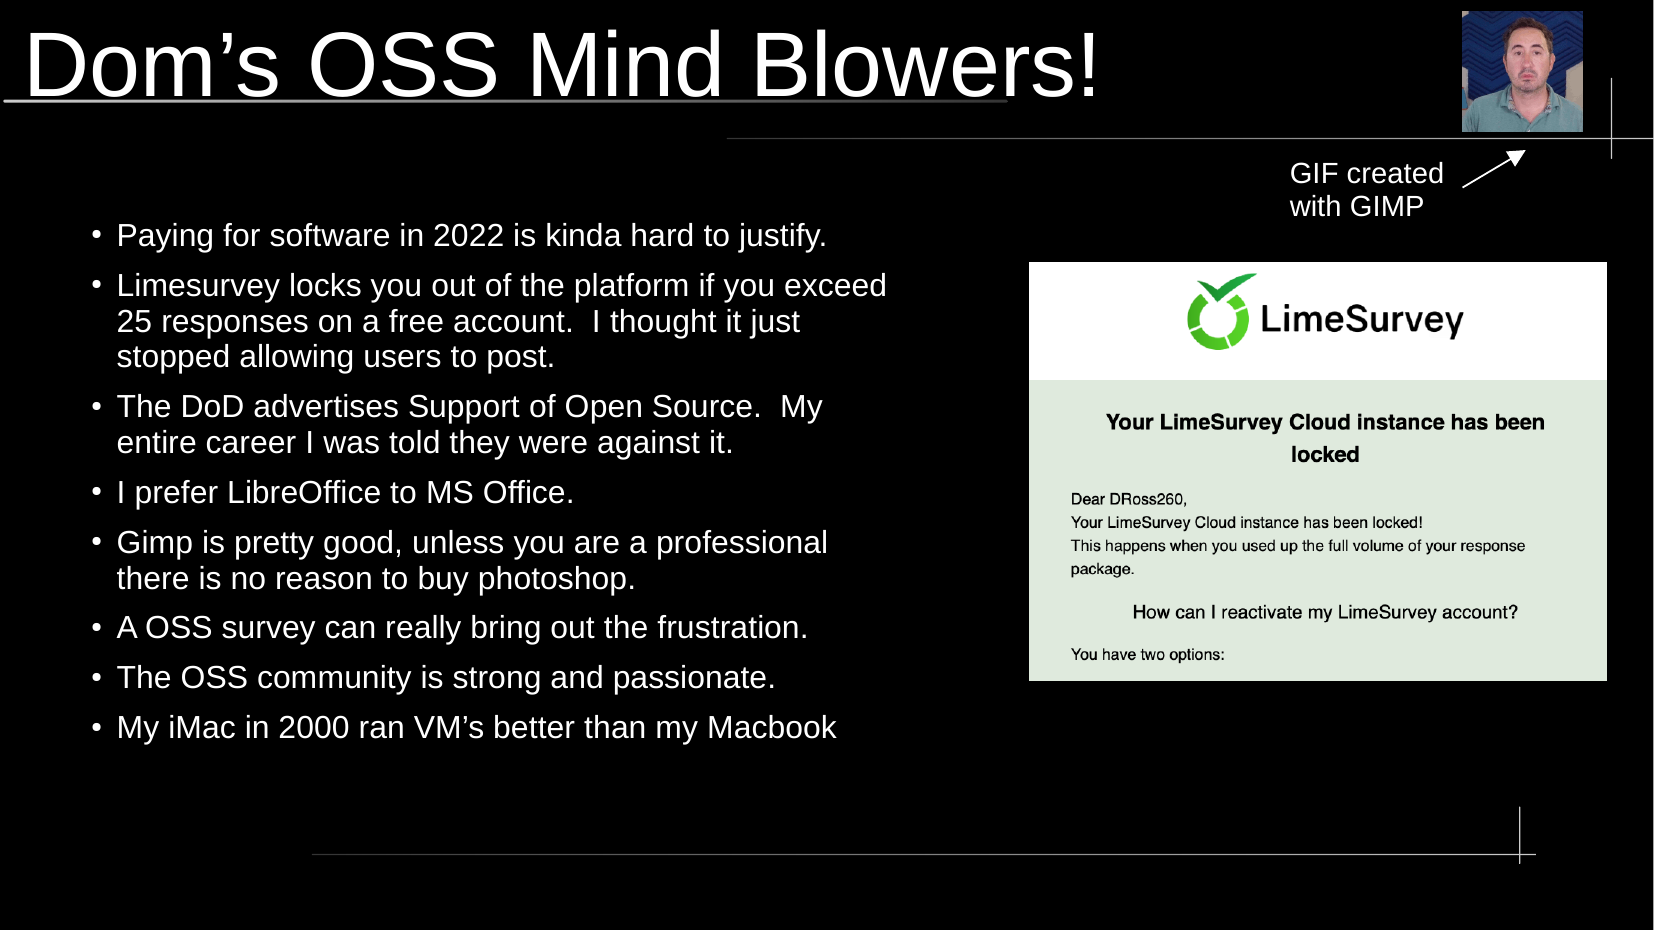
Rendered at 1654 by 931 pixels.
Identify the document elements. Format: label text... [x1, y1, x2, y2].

picture [1462, 11, 1583, 132]
title Dom’s OSS Mind Blowers! [23, 11, 1462, 119]
title Dom’s OSS Mind Blowers! [1583, 11, 1589, 119]
text_box GIF created with GIMP [1275, 150, 1460, 262]
picture [1029, 262, 1607, 681]
list Paying for software in 2022 is kinda hard to justify. Limesurvey locks you out of the platform if you exceed 25 responses on a free account. I thought it just stopped allowing users to post. The DoD advertises Support of Open Source. My entire career I was told they were against it. I prefer LibreOffice to MS Office. Gimp is pretty good, unless you are a professional there is no reason to buy photoshop. A OSS survey can really bring out the frustration. The OSS community is strong and passionate. My iMac in 2000 ran VM’s better than my Macbook [82, 217, 901, 758]
